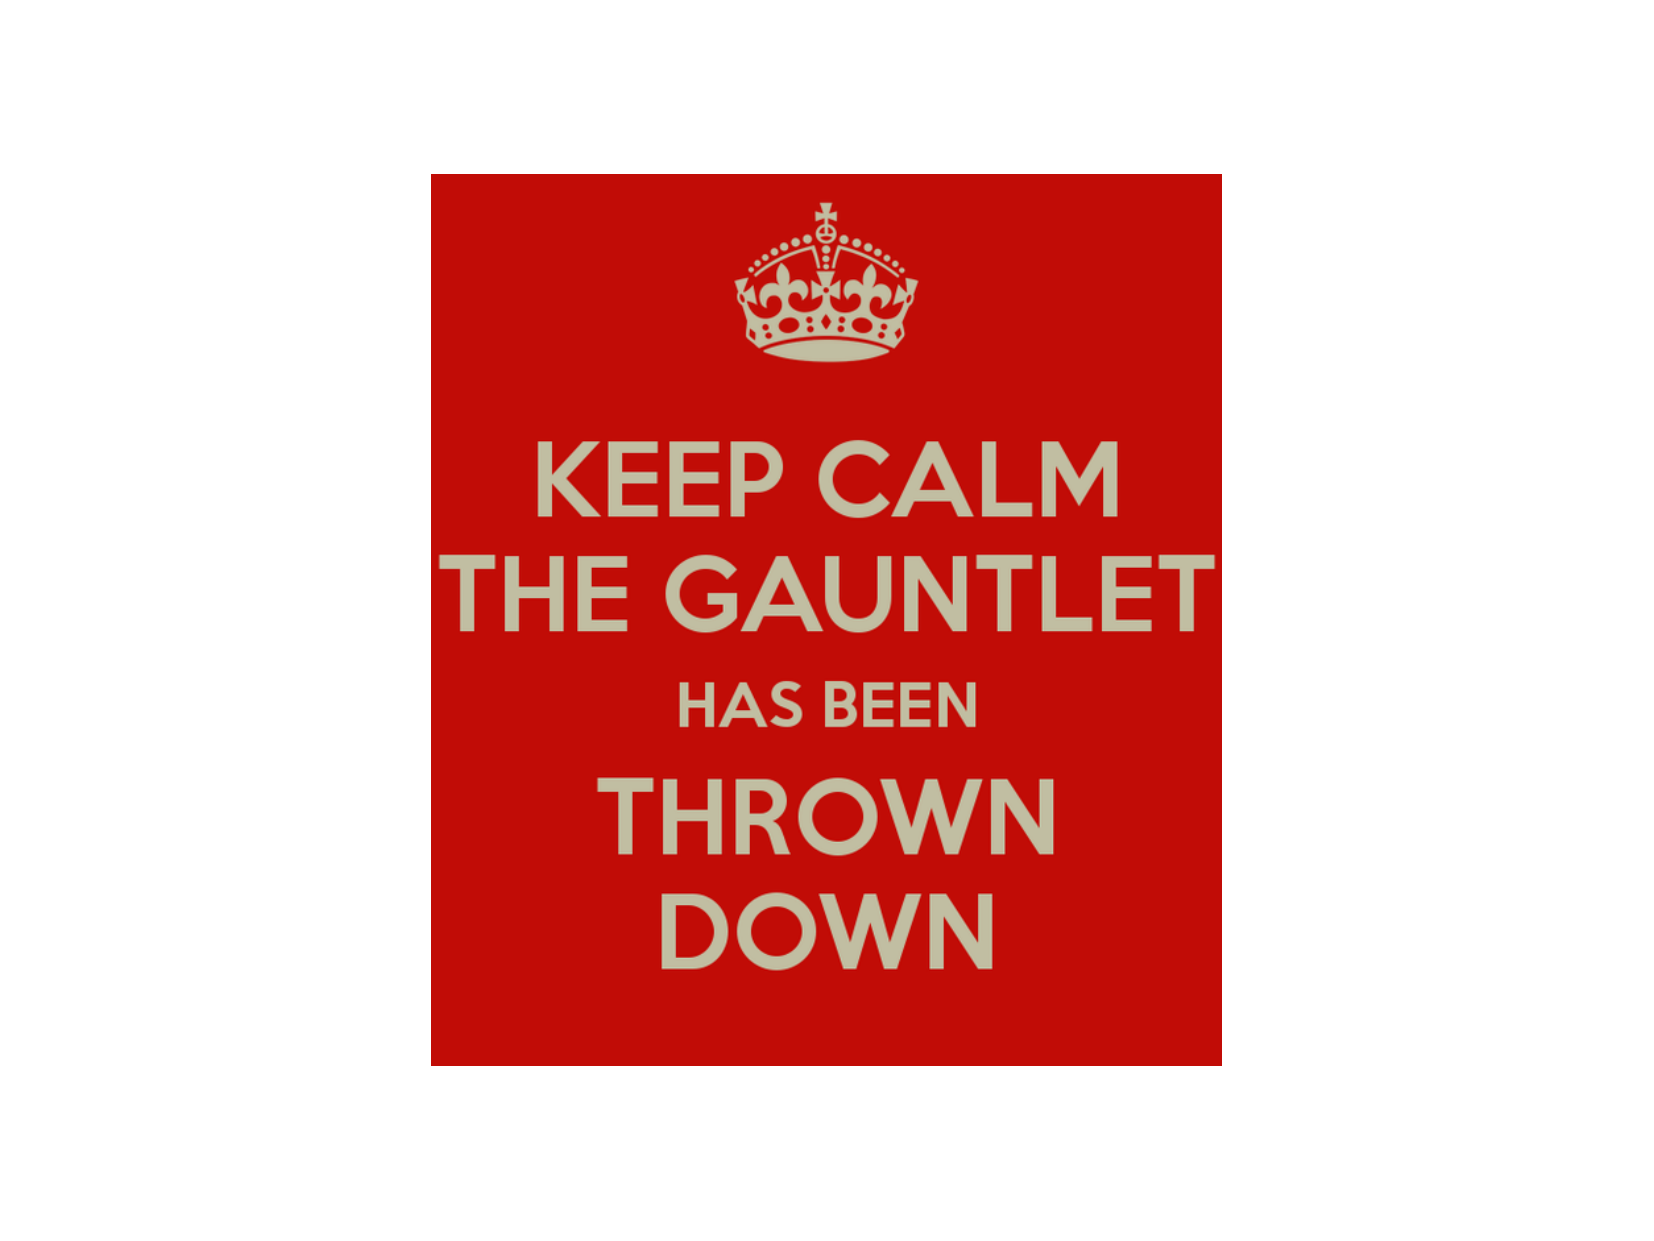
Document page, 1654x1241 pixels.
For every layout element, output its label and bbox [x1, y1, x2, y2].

picture [431, 174, 1222, 1066]
